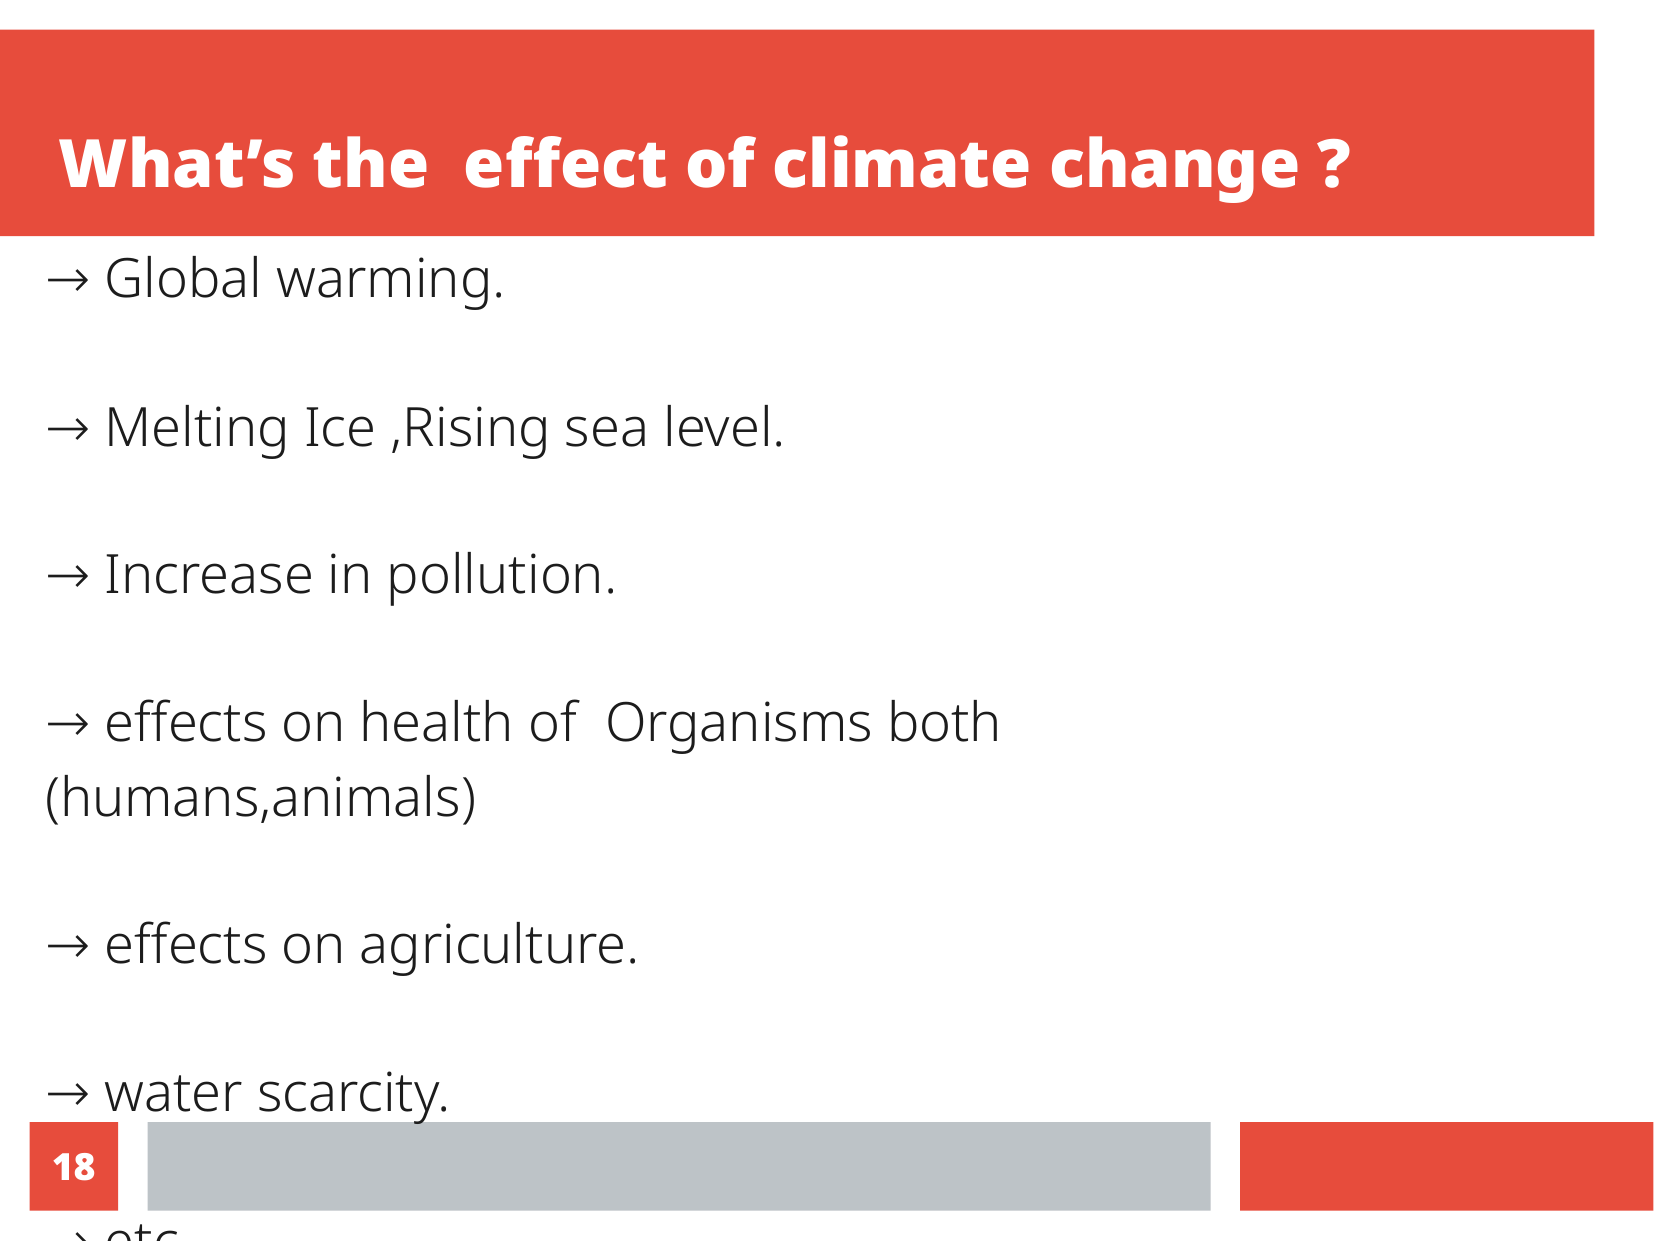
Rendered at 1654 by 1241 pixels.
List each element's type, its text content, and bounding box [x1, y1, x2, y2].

title What’s the effect of climate change ? [59, 59, 1595, 207]
subtitle → Global warming. → Melting Ice ,Rising sea level. → Increase in pollution. → effects on health of Organisms both (humans,animals) → effects on agriculture. → water scarcity. → etc... [45, 240, 1551, 1008]
